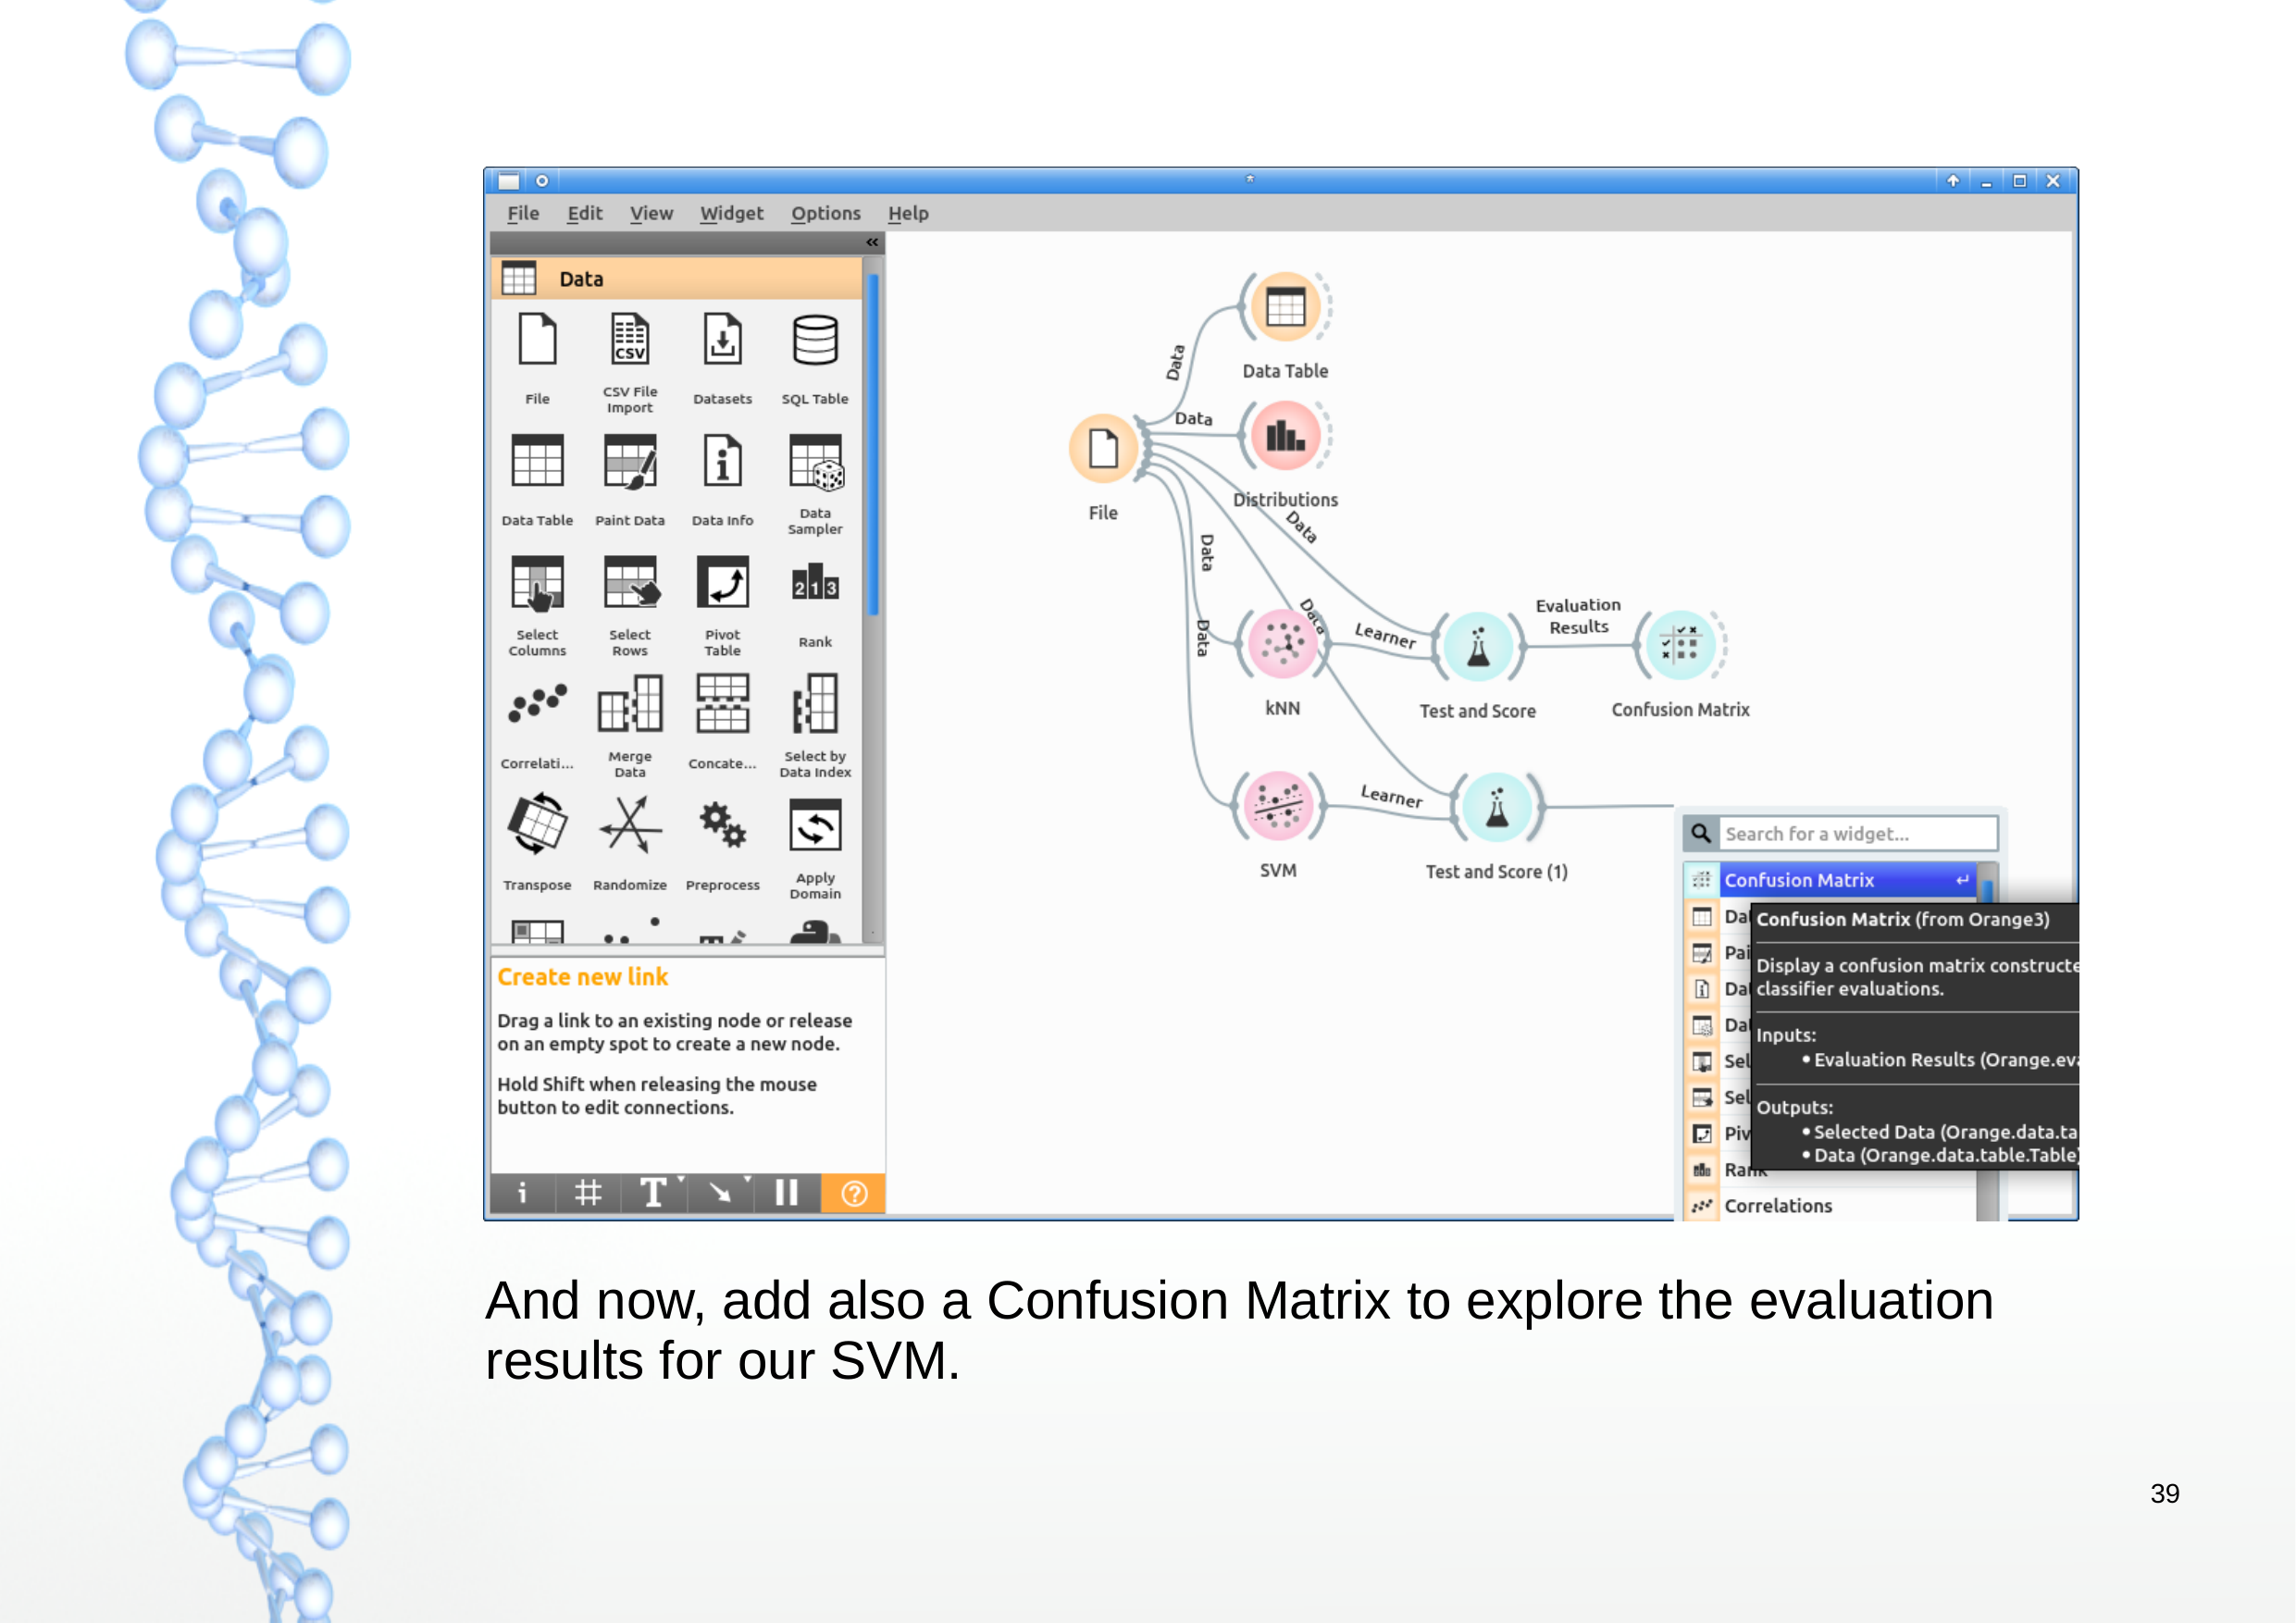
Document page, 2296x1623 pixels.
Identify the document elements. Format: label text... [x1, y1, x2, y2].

picture [0, 0, 2296, 1623]
text_box And now, add also a Confusion Matrix to explore the evaluation results for our SVM. [472, 1263, 2055, 1457]
